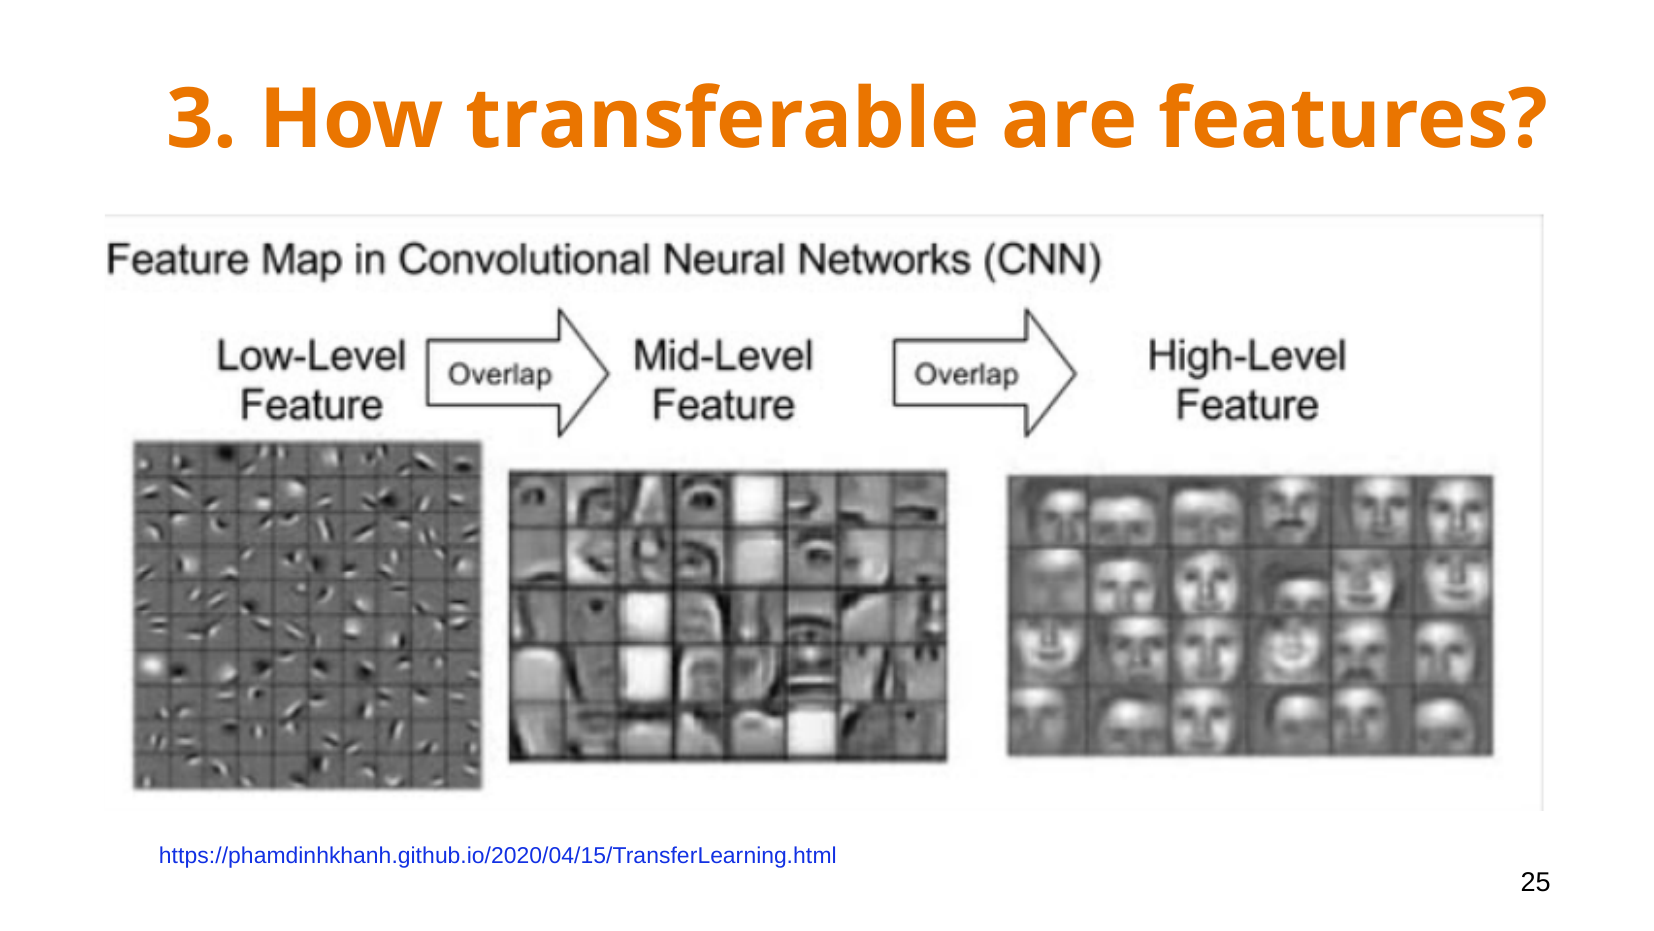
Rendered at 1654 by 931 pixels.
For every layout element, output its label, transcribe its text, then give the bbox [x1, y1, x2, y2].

title 3. How transferable are features? [0, 12, 1648, 218]
picture [104, 207, 1546, 813]
text_box https://phamdinhkhanh.github.io/2020/04/15/TransferLearning.html [144, 835, 1277, 893]
